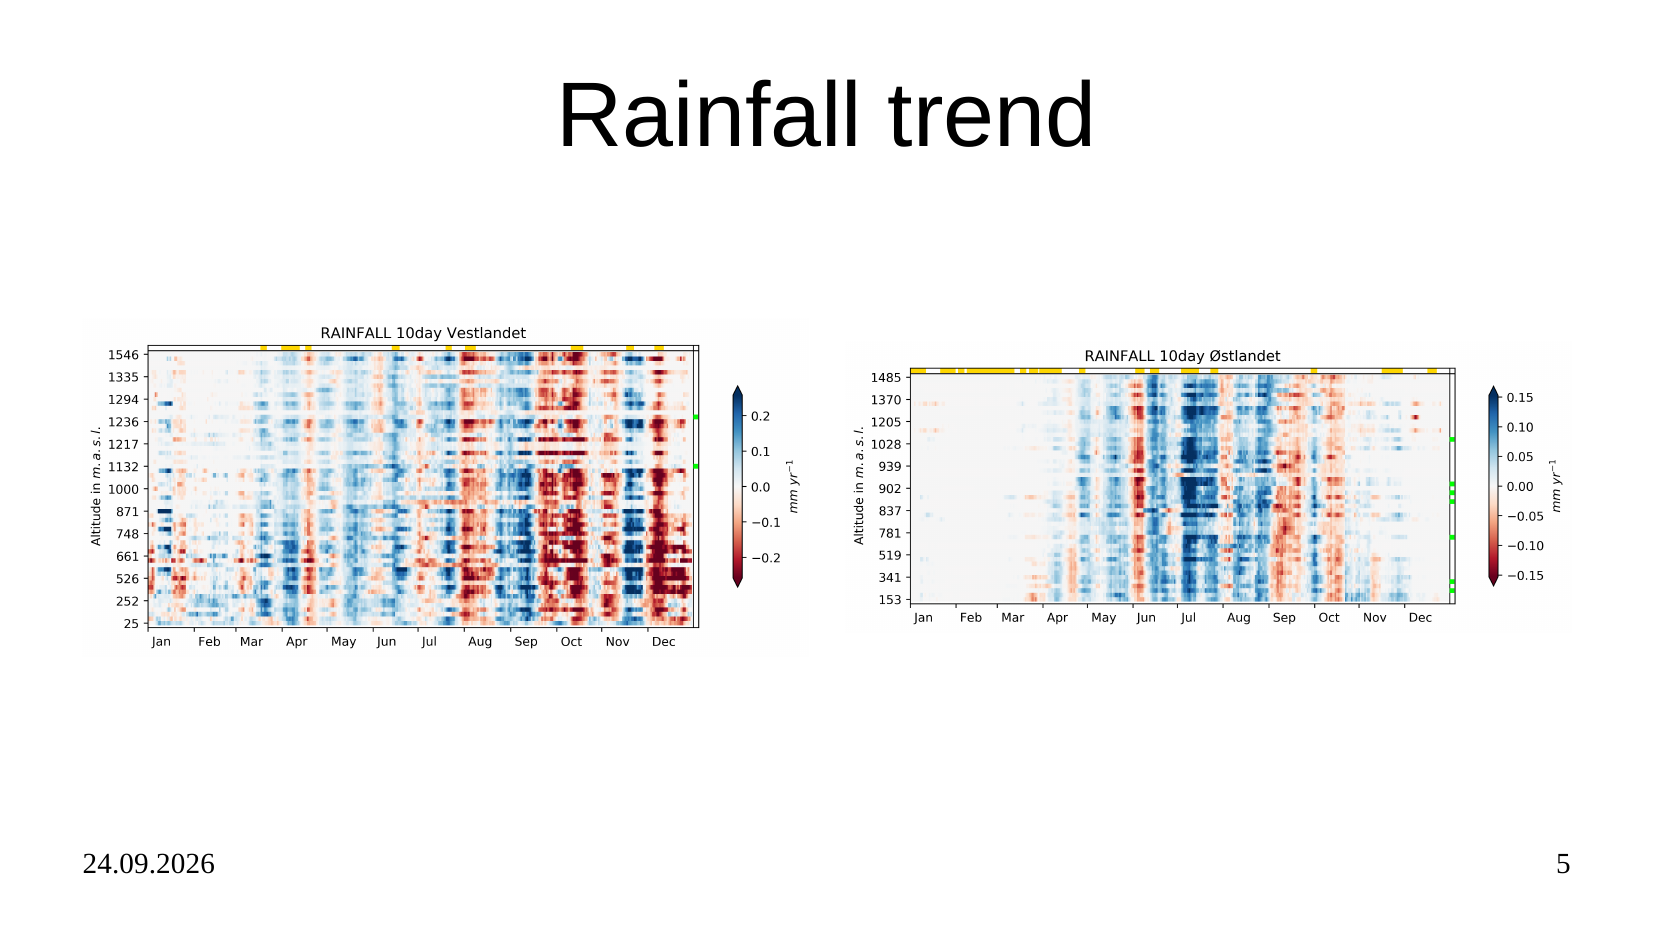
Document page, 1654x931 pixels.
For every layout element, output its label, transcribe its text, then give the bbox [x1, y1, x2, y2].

picture [82, 318, 809, 657]
title Rainfall trend [82, 37, 1571, 193]
picture [845, 341, 1572, 633]
